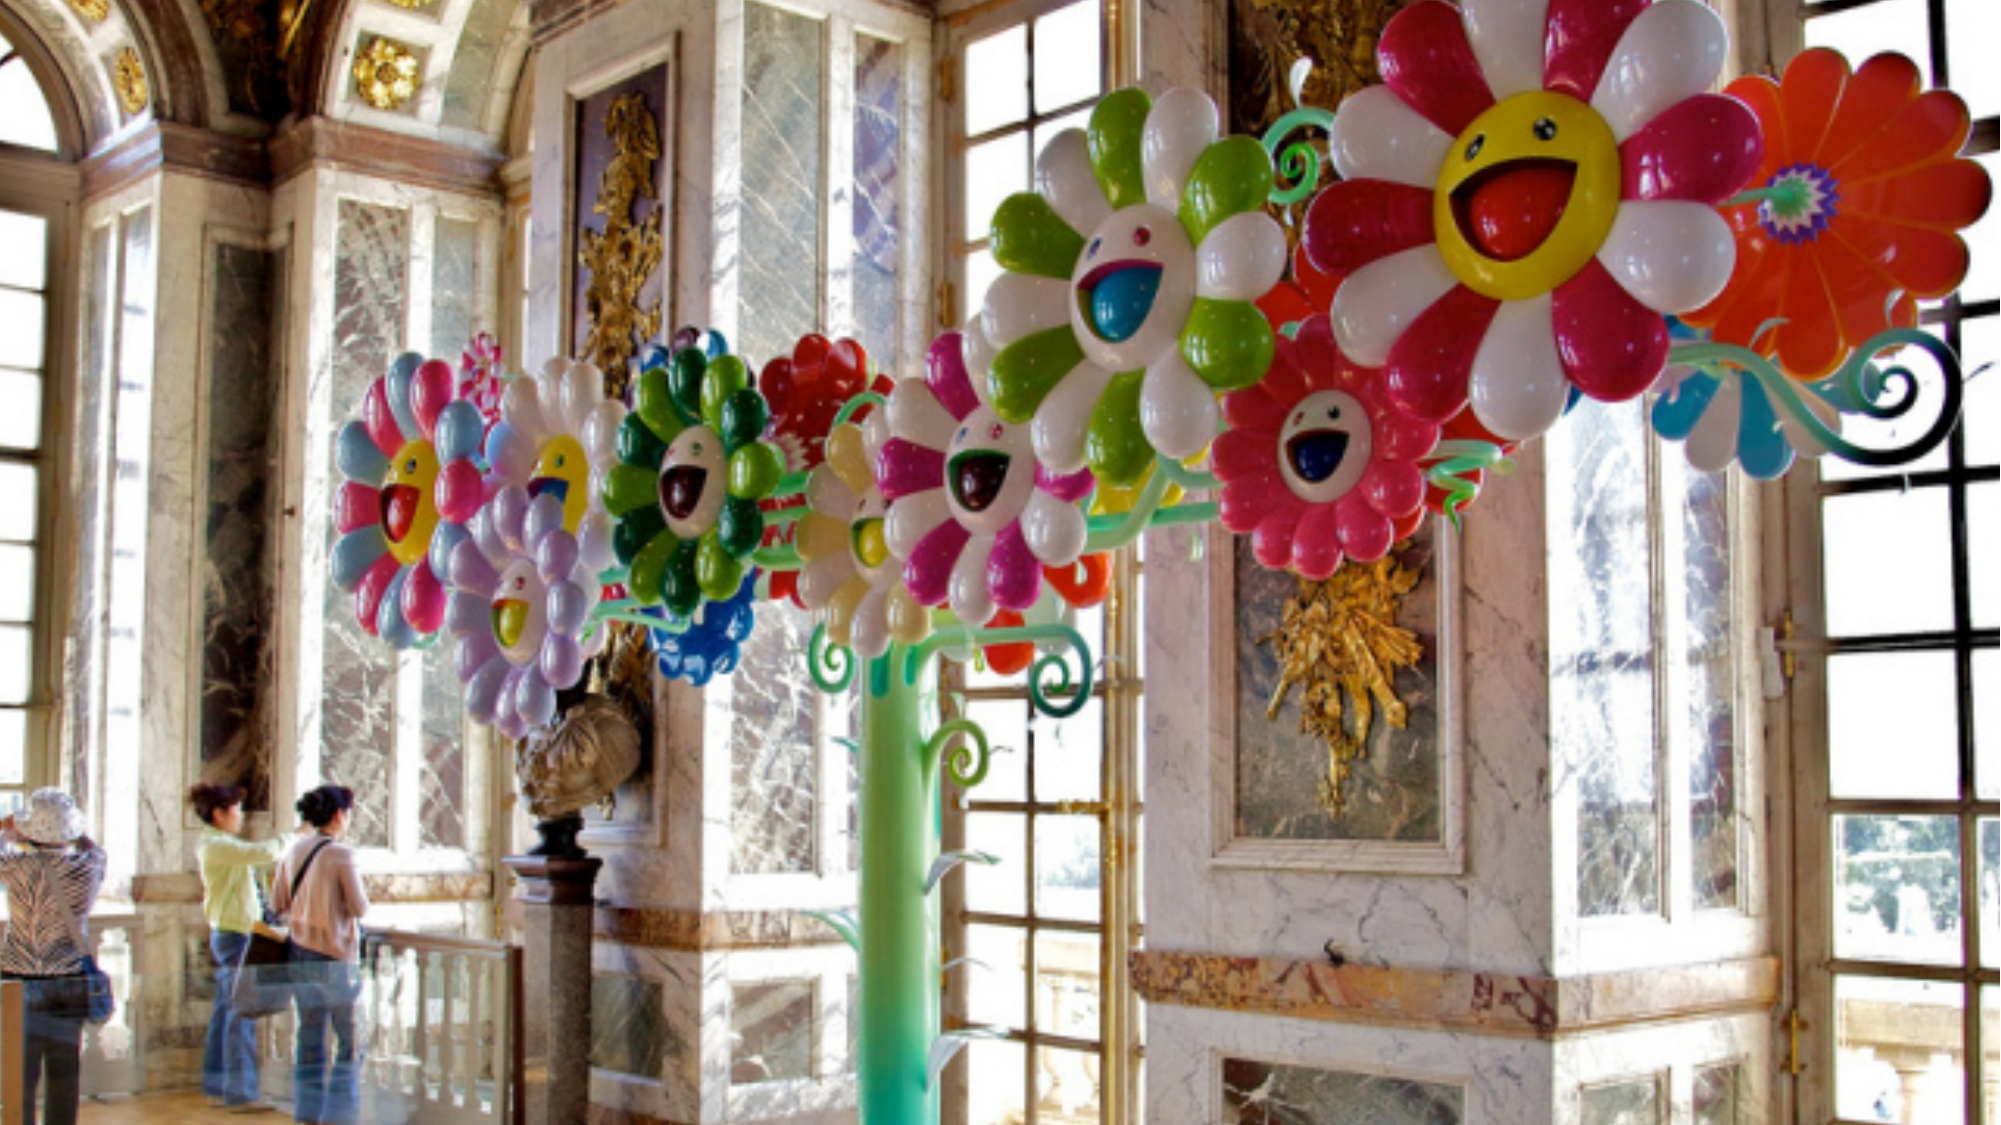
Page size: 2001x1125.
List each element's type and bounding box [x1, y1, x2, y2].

list [927, 337, 1649, 1027]
picture [0, 0, 2000, 1125]
